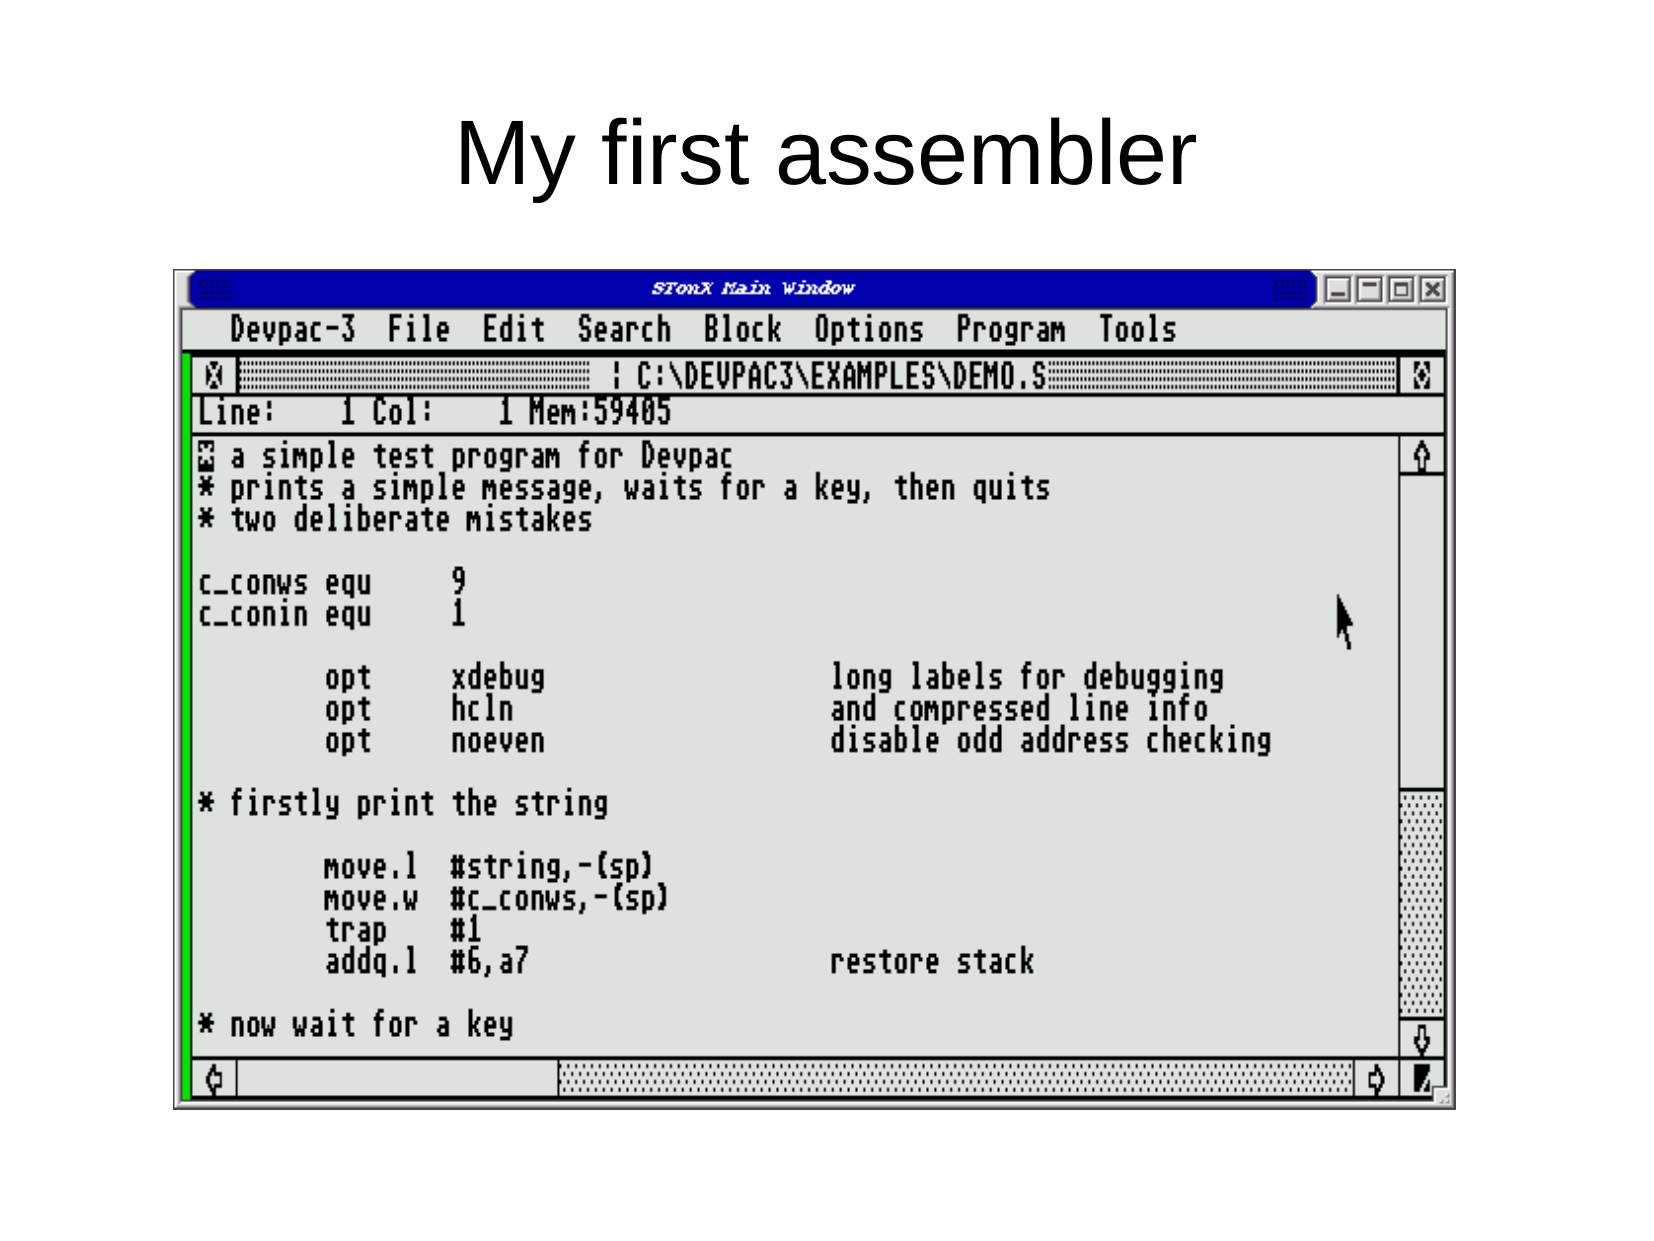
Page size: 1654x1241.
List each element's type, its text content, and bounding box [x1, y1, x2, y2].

title My first assembler [82, 49, 1571, 257]
picture [173, 269, 1456, 1111]
